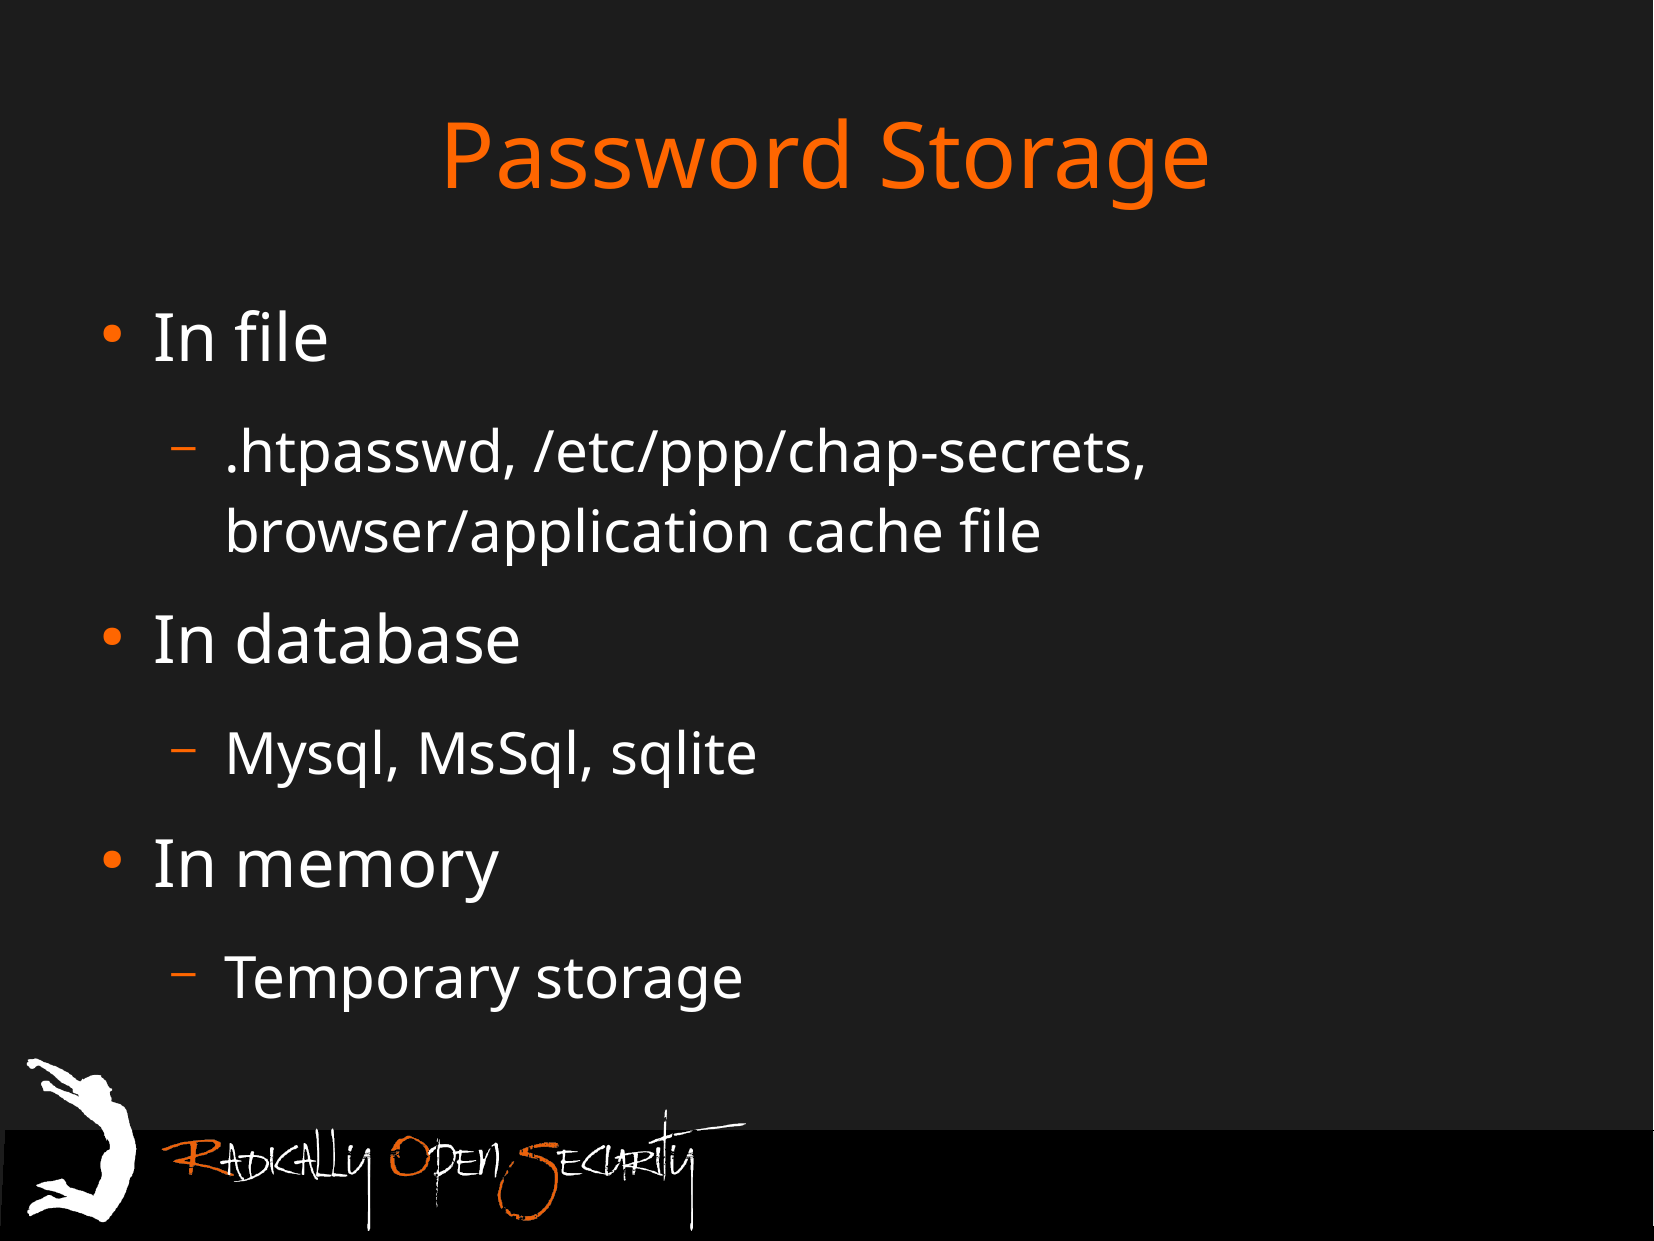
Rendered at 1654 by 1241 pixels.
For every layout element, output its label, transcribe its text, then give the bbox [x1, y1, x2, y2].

list In file .htpasswd, /etc/ppp/chap-secrets, browser/application cache file In database Mysql, MsSql, sqlite In memory Temporary storage [82, 290, 1571, 1010]
title Password Storage [82, 49, 1571, 257]
picture [0, 1022, 778, 1241]
